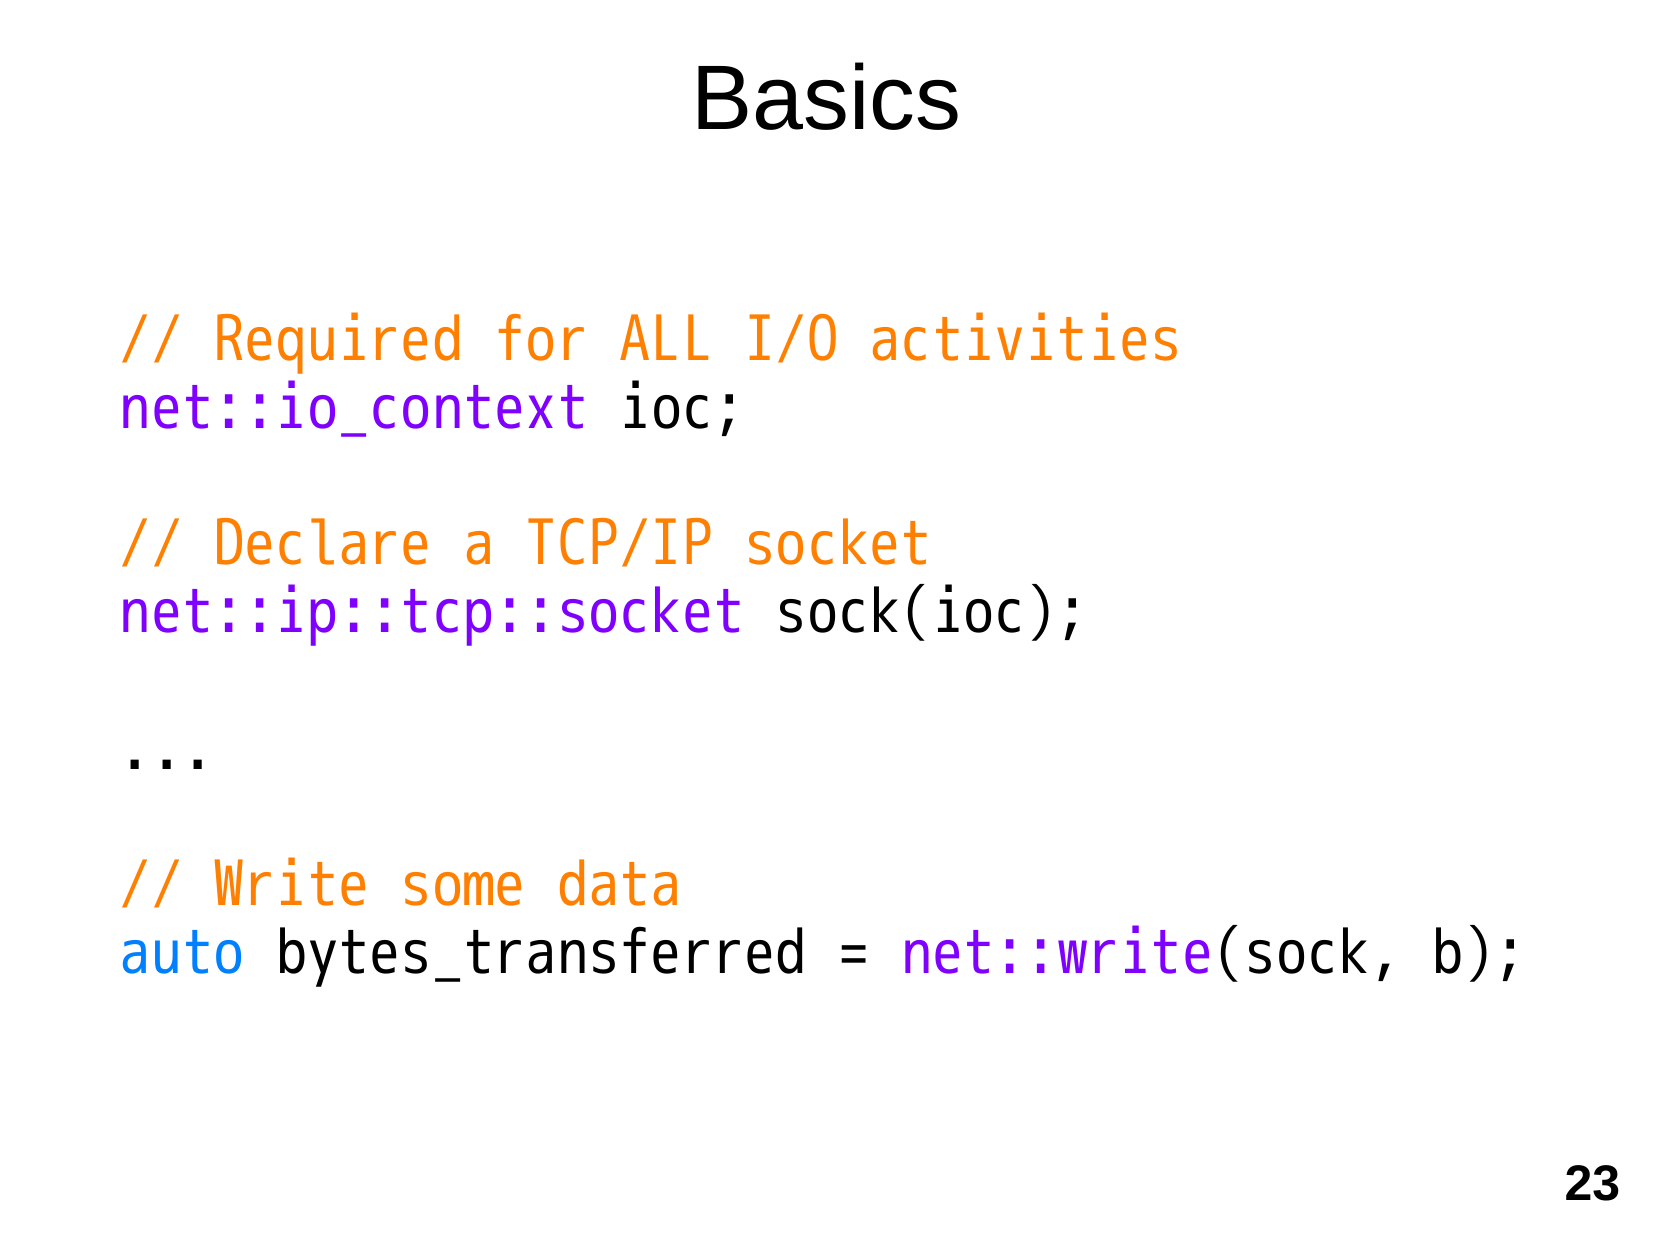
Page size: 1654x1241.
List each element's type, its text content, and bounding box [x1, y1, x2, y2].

title Basics [82, 15, 1571, 181]
text_box // Required for ALL I/O activities net::io_context ioc; // Declare a TCP/IP socket net::ip::tcp::socket sock(ioc); ... // Write some data auto bytes_transferred = net::write(sock, b); [104, 300, 1575, 990]
